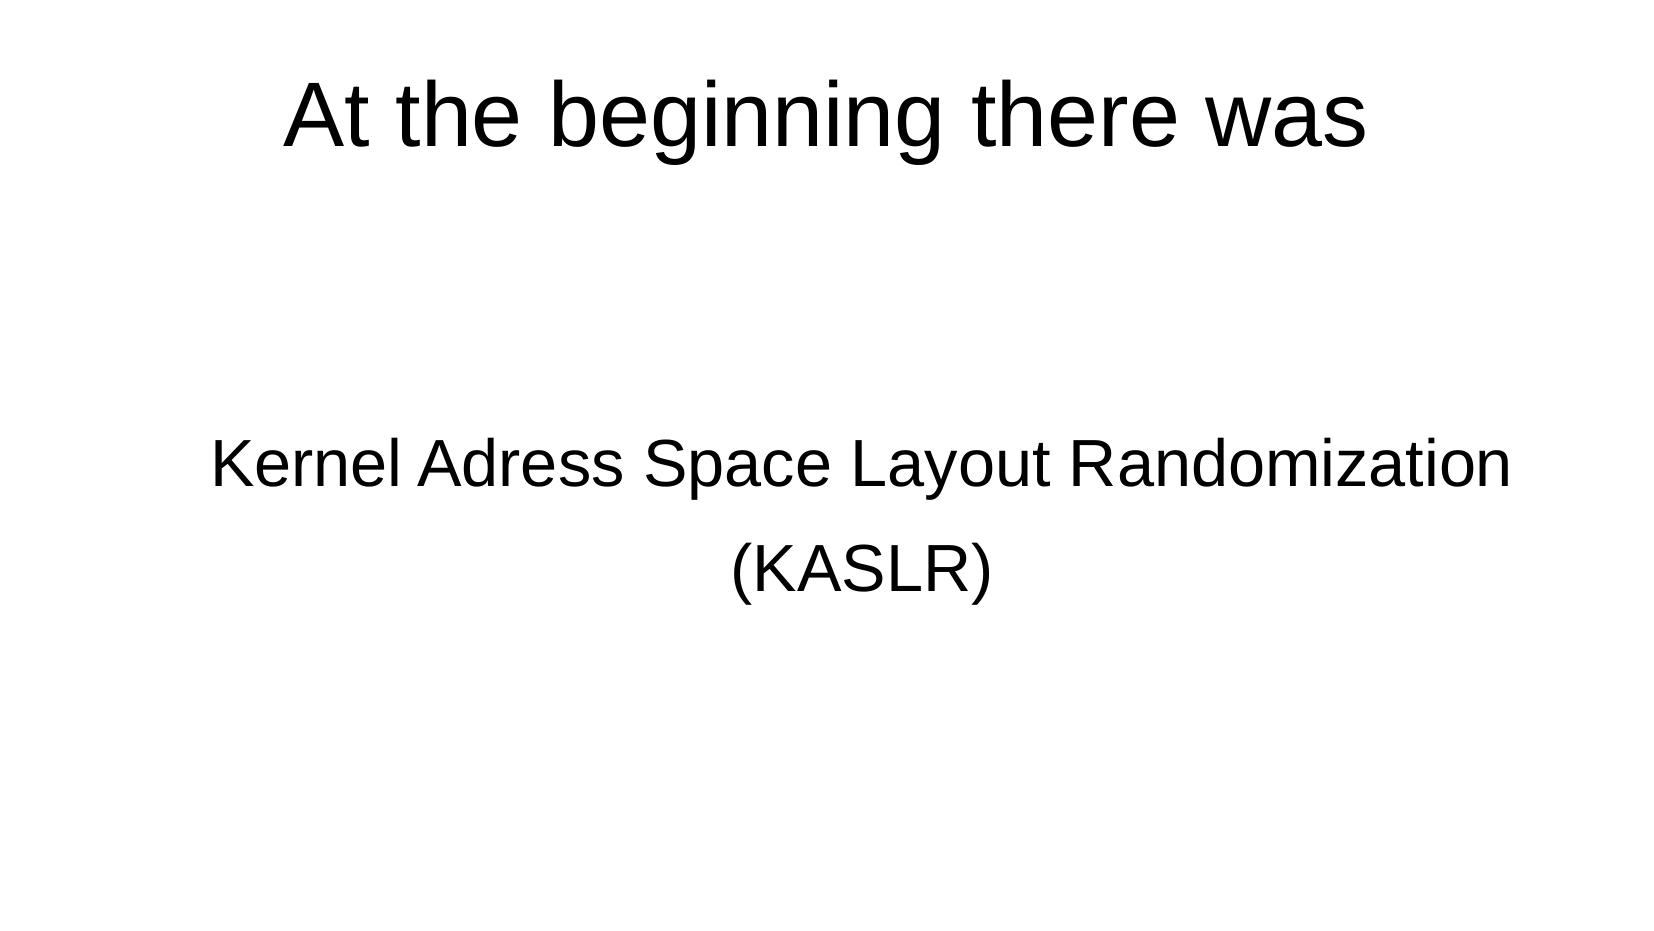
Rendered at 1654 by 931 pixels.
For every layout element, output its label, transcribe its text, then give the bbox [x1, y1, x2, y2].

list Kernel Adress Space Layout Randomization (KASLR) [82, 217, 1571, 758]
title At the beginning there was [82, 37, 1571, 193]
